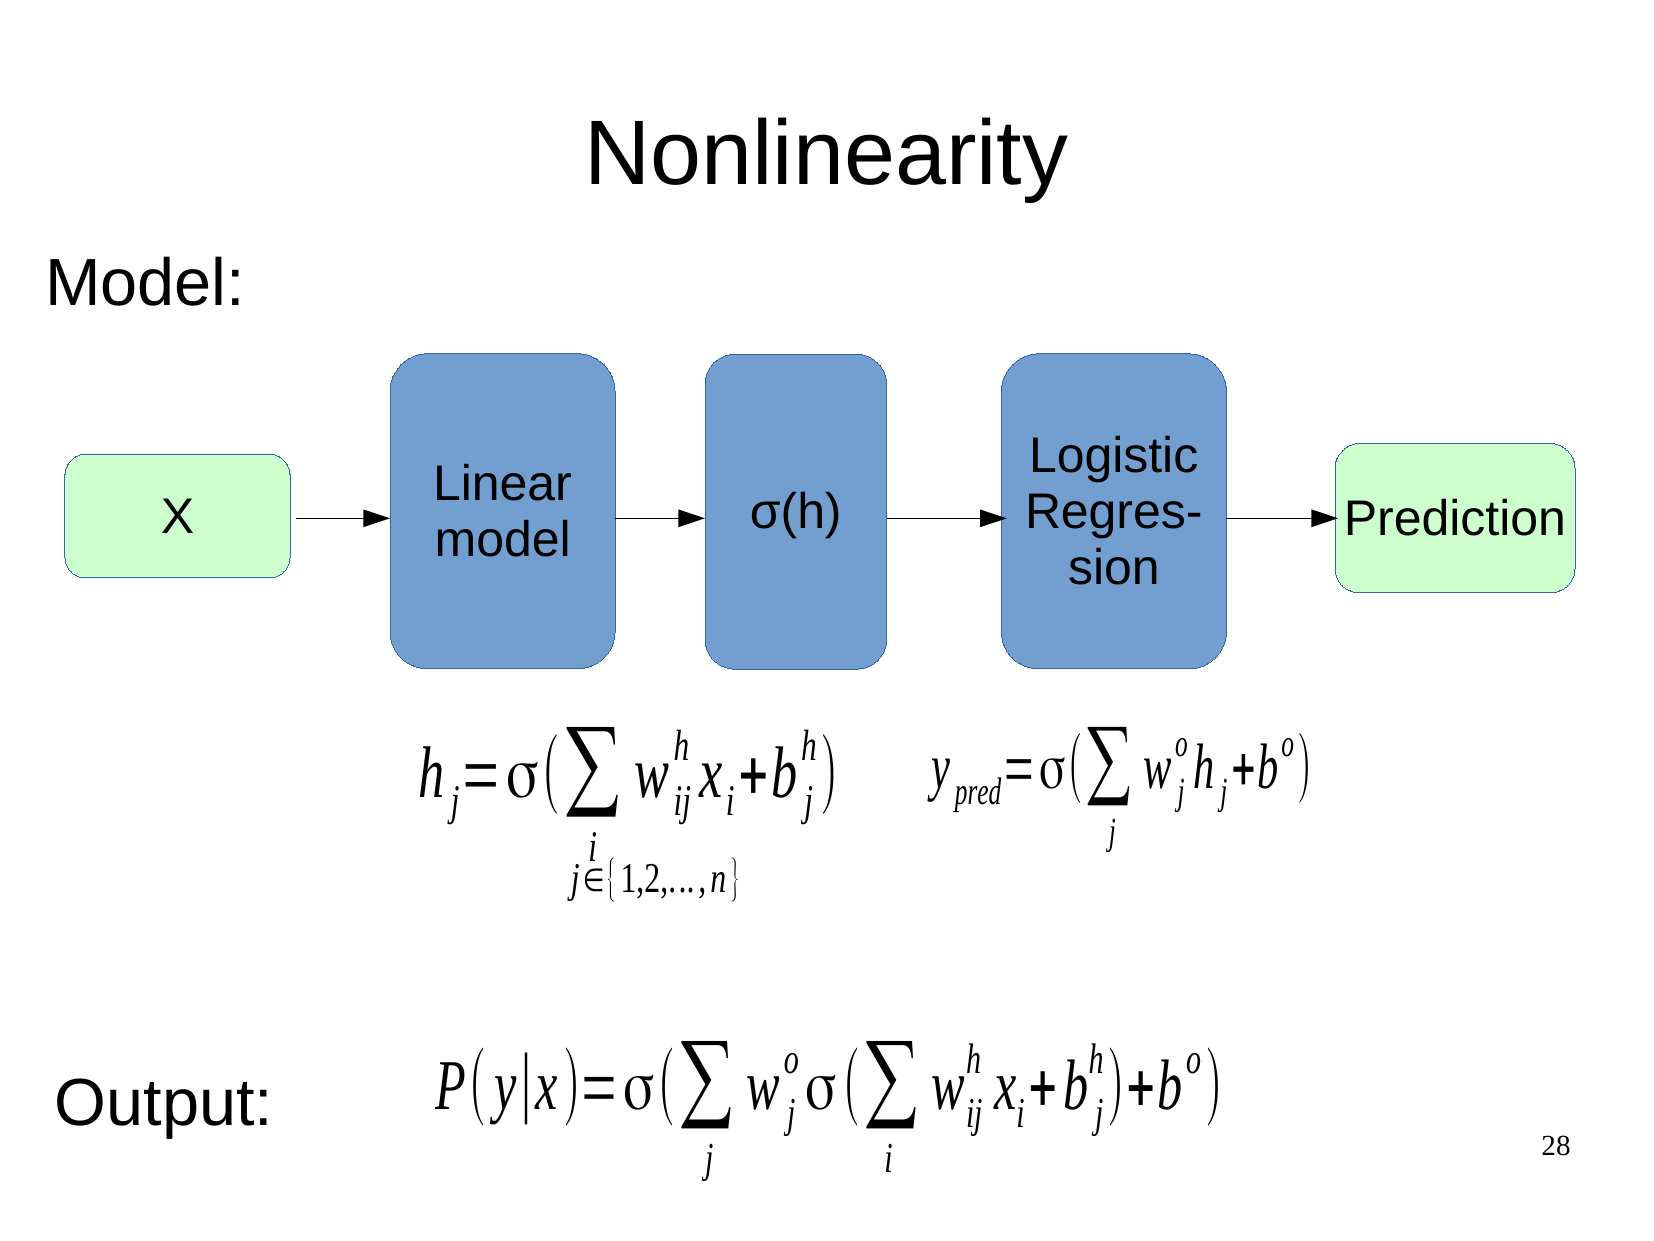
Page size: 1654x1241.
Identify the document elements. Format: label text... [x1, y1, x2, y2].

chart [915, 720, 1322, 852]
chart [419, 1033, 1233, 1181]
text_box Output: [54, 1065, 376, 1141]
title Nonlinearity [82, 49, 1571, 257]
text_box Prediction [1335, 443, 1576, 593]
text_box Linear model [390, 353, 616, 669]
text_box Logistic Regres- sion [1001, 353, 1227, 669]
chart [405, 719, 850, 905]
text_box Model: [45, 230, 676, 334]
text_box σ(h) [705, 354, 887, 670]
text_box X [64, 454, 291, 578]
